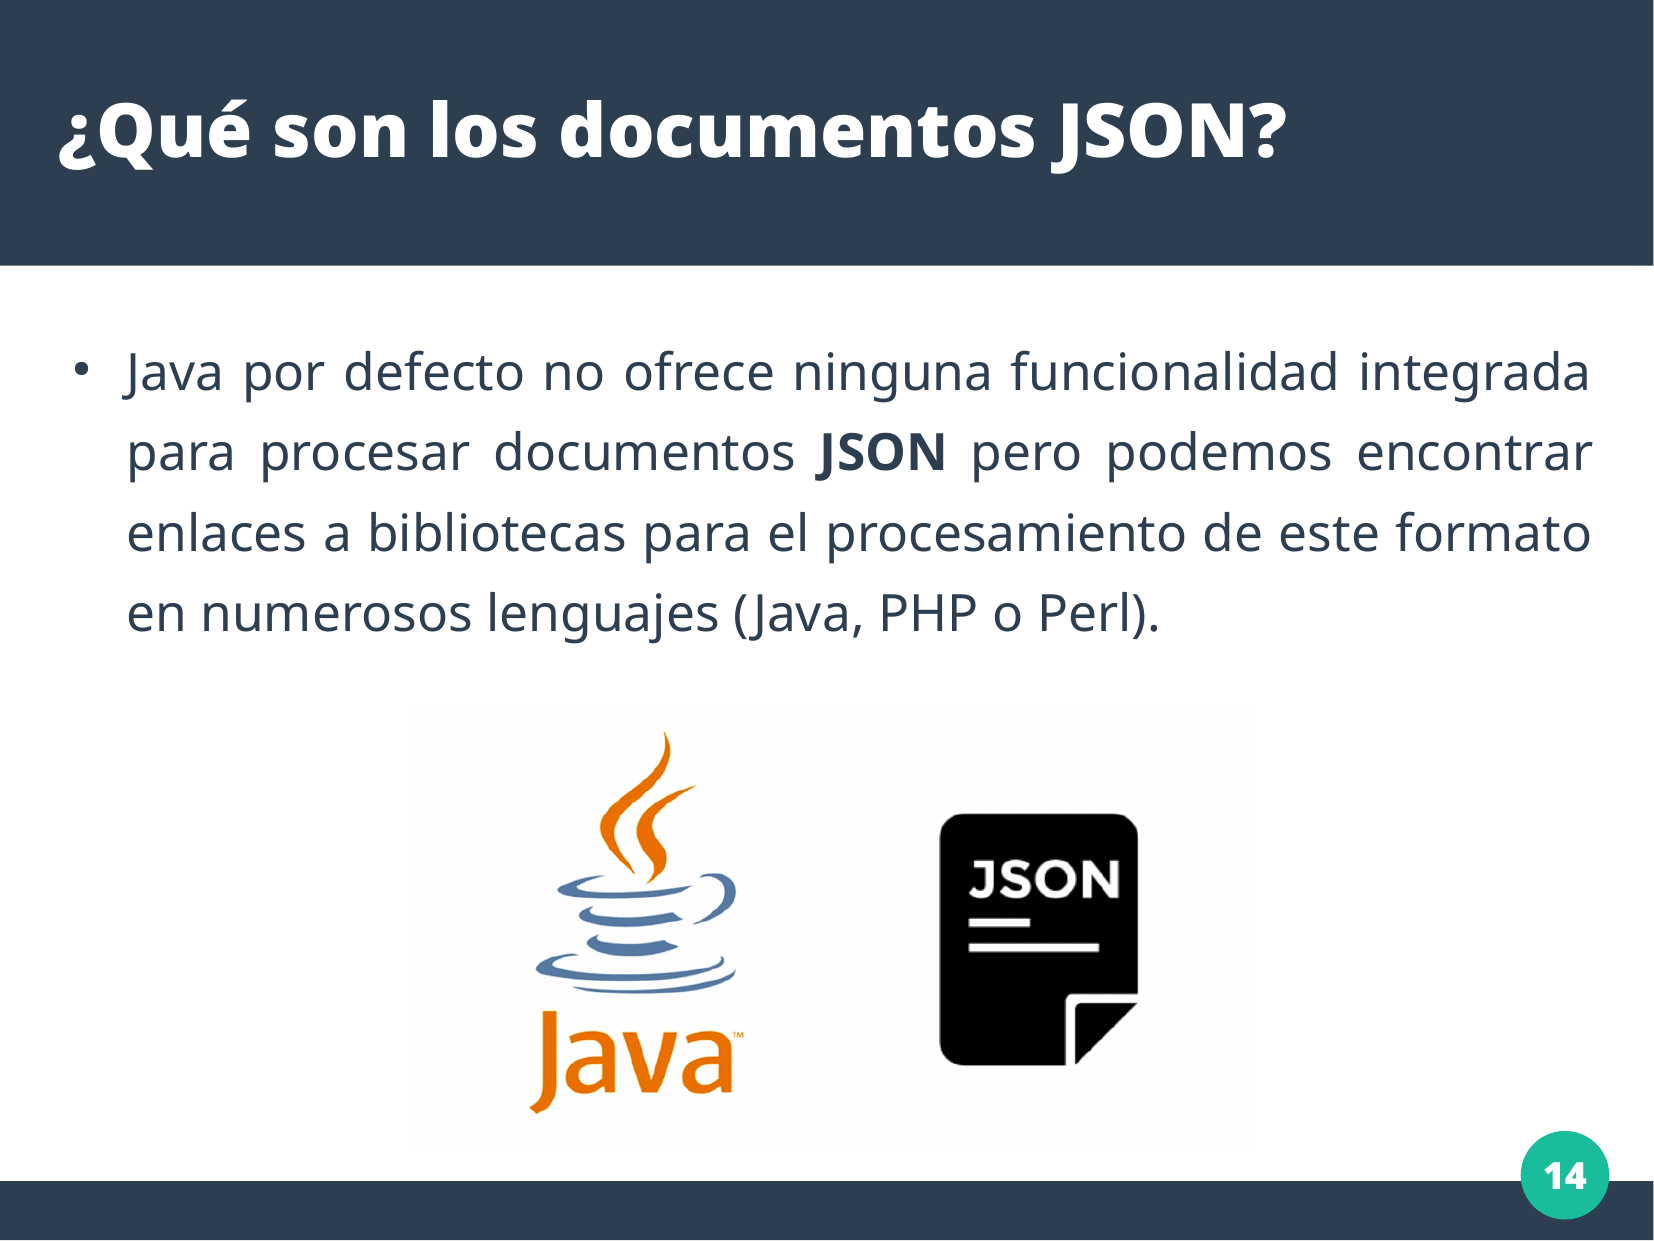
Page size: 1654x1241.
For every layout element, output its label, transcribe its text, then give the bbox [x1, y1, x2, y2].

title ¿Qué son los documentos JSON? [59, 49, 1595, 207]
picture [413, 708, 1252, 1146]
list Java por defecto no ofrece ninguna funcionalidad integrada para procesar documentos JSON pero podemos encontrar enlaces a bibliotecas para el procesamiento de este formato en numerosos lenguajes (Java, PHP o Perl). [59, 324, 1595, 709]
